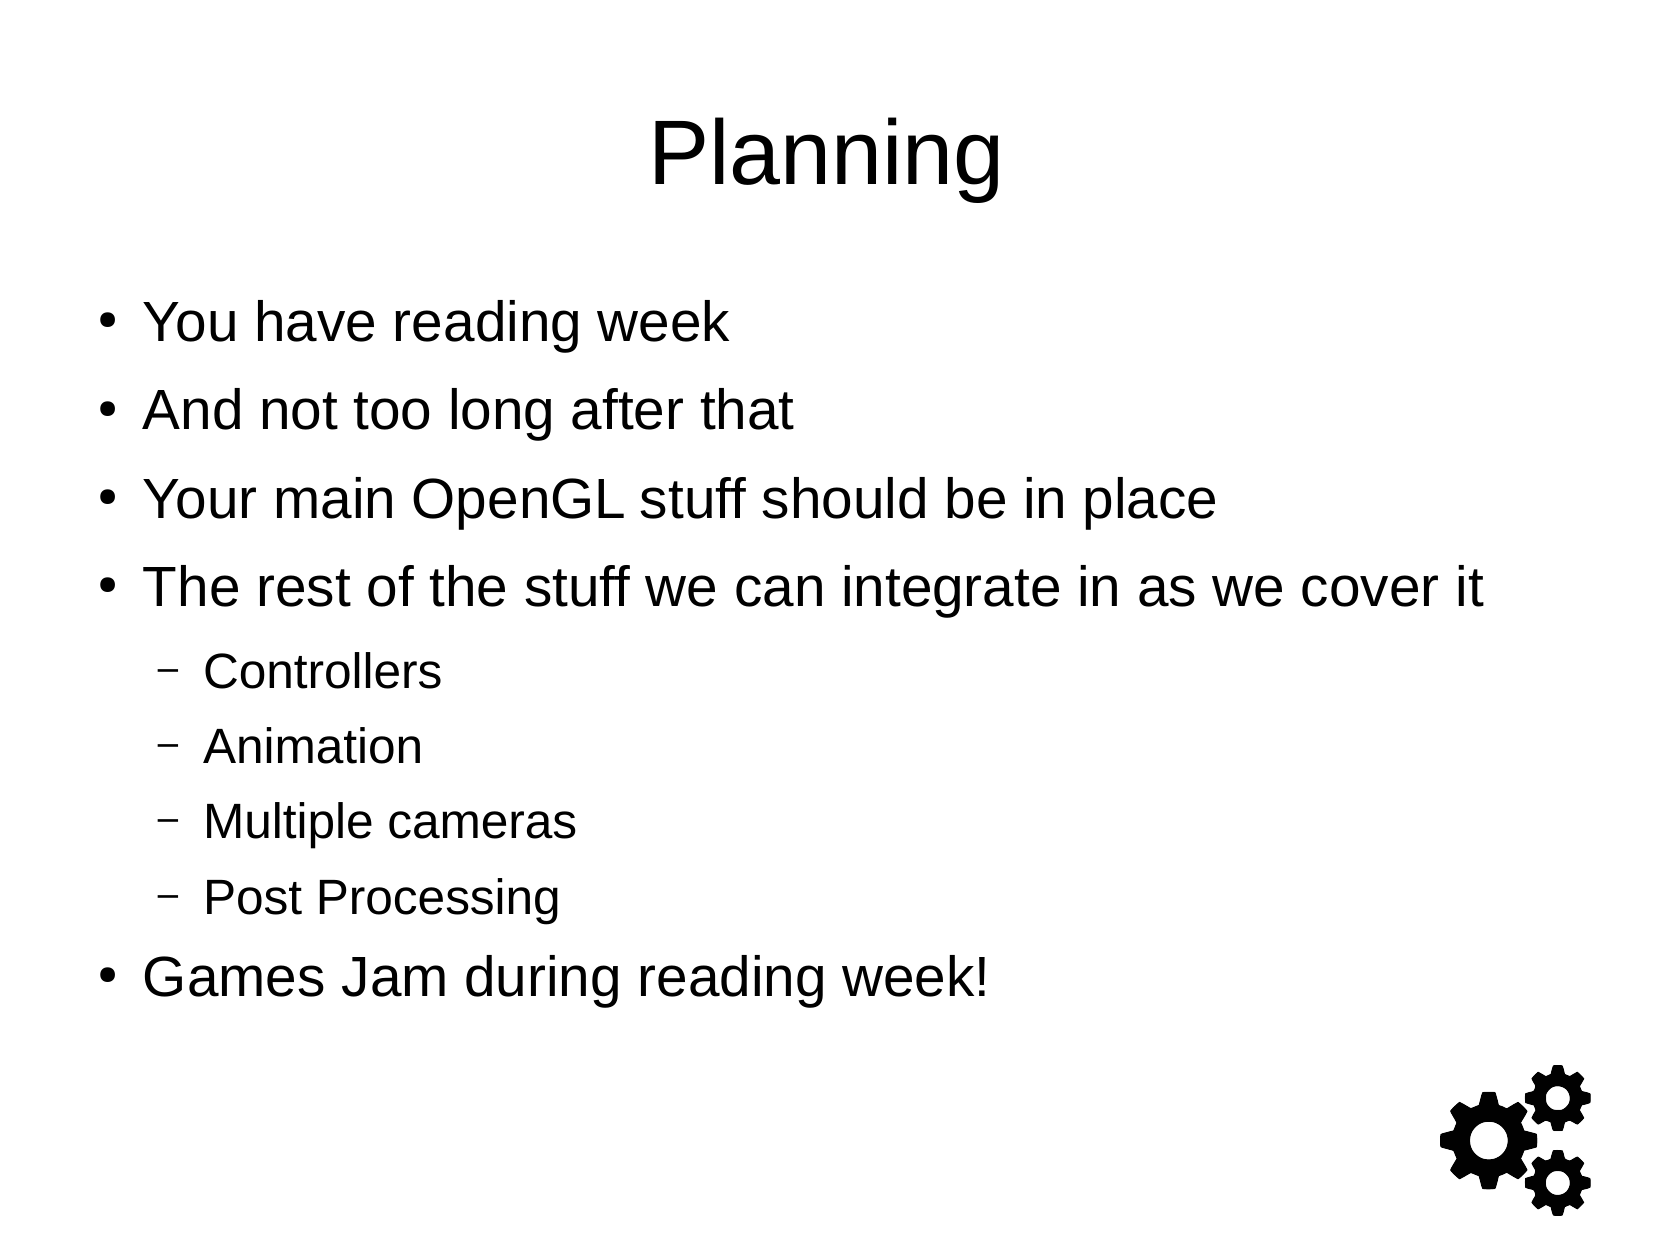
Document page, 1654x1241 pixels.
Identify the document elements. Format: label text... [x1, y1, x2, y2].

list You have reading week And not too long after that Your main OpenGL stuff should be in place The rest of the stuff we can integrate in as we cover it Controllers Animation Multiple cameras Post Processing Games Jam during reading week! [82, 290, 1571, 1010]
picture [1440, 1065, 1591, 1216]
title Planning [82, 49, 1571, 257]
